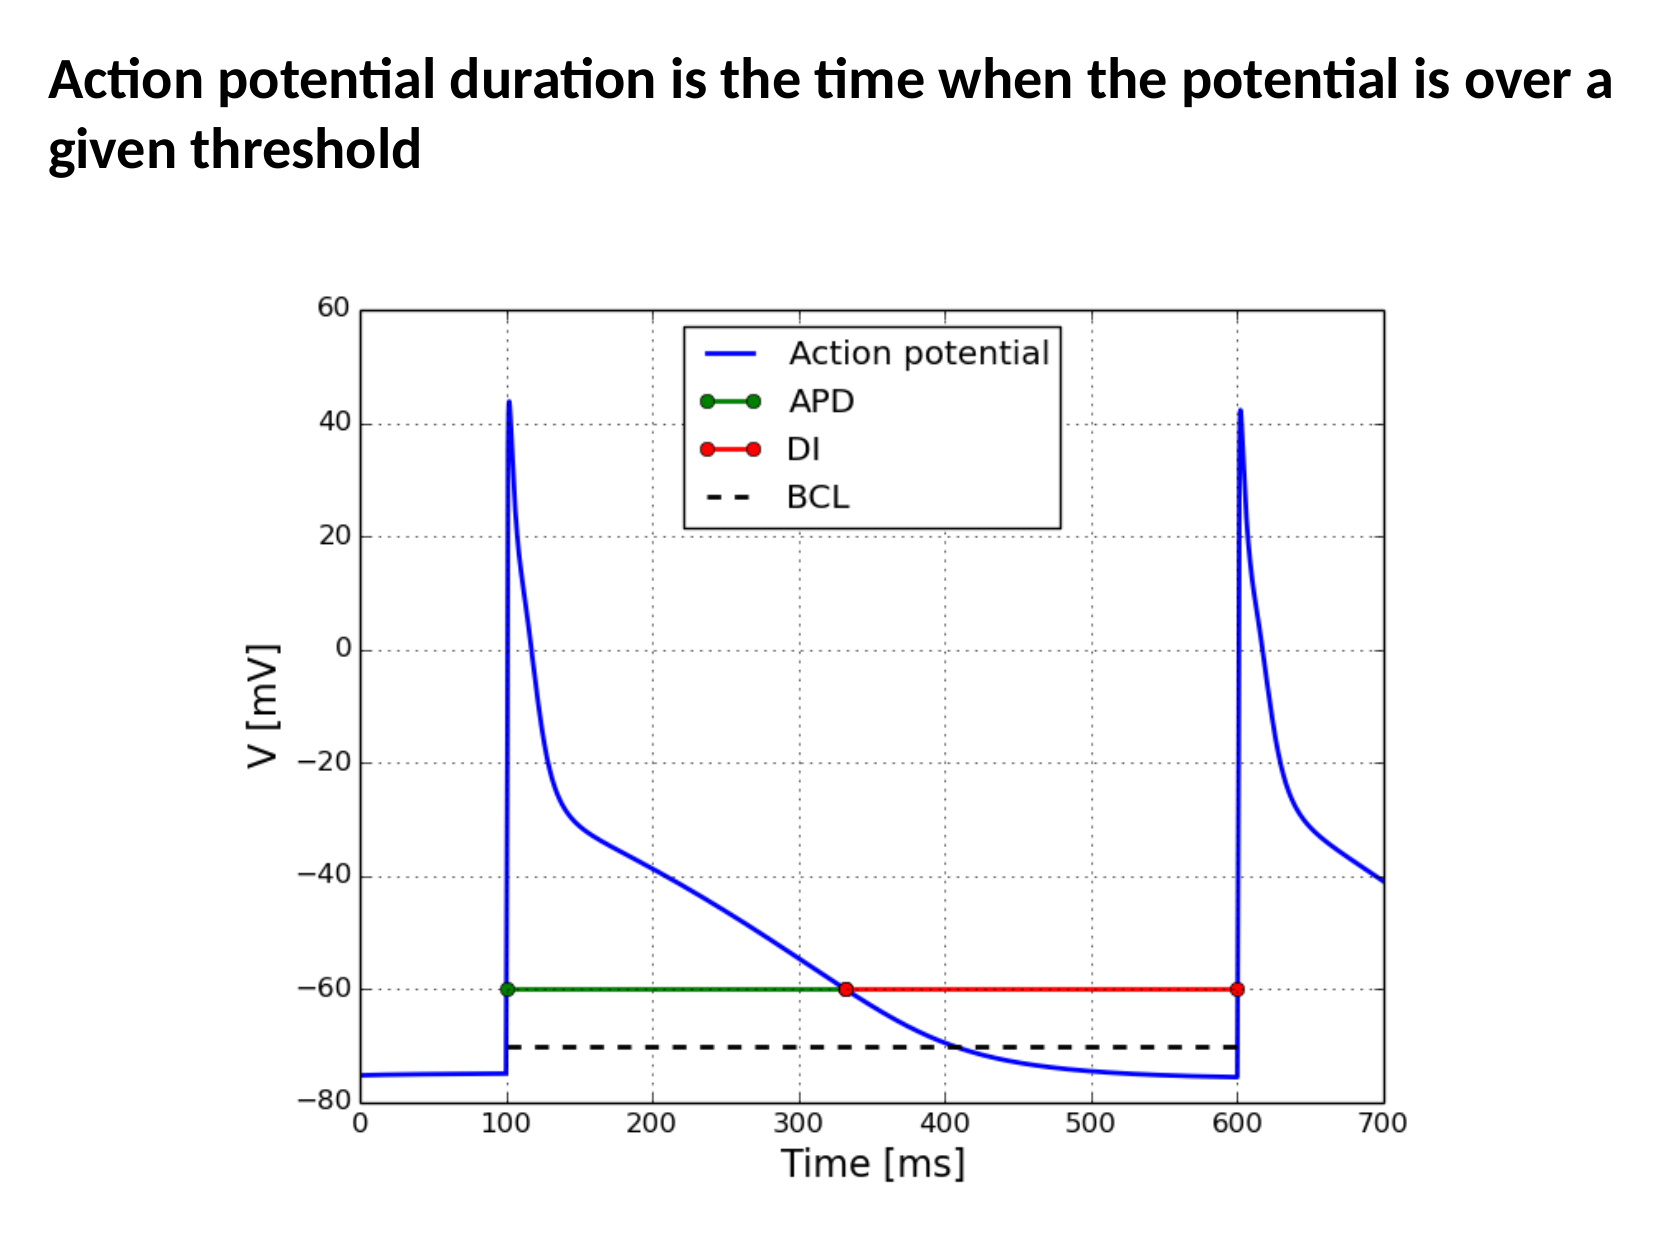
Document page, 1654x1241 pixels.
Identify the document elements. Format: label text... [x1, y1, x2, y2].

picture [195, 211, 1516, 1202]
text_box Action potential duration is the time when the potential is over a given threshold [33, 33, 1654, 205]
